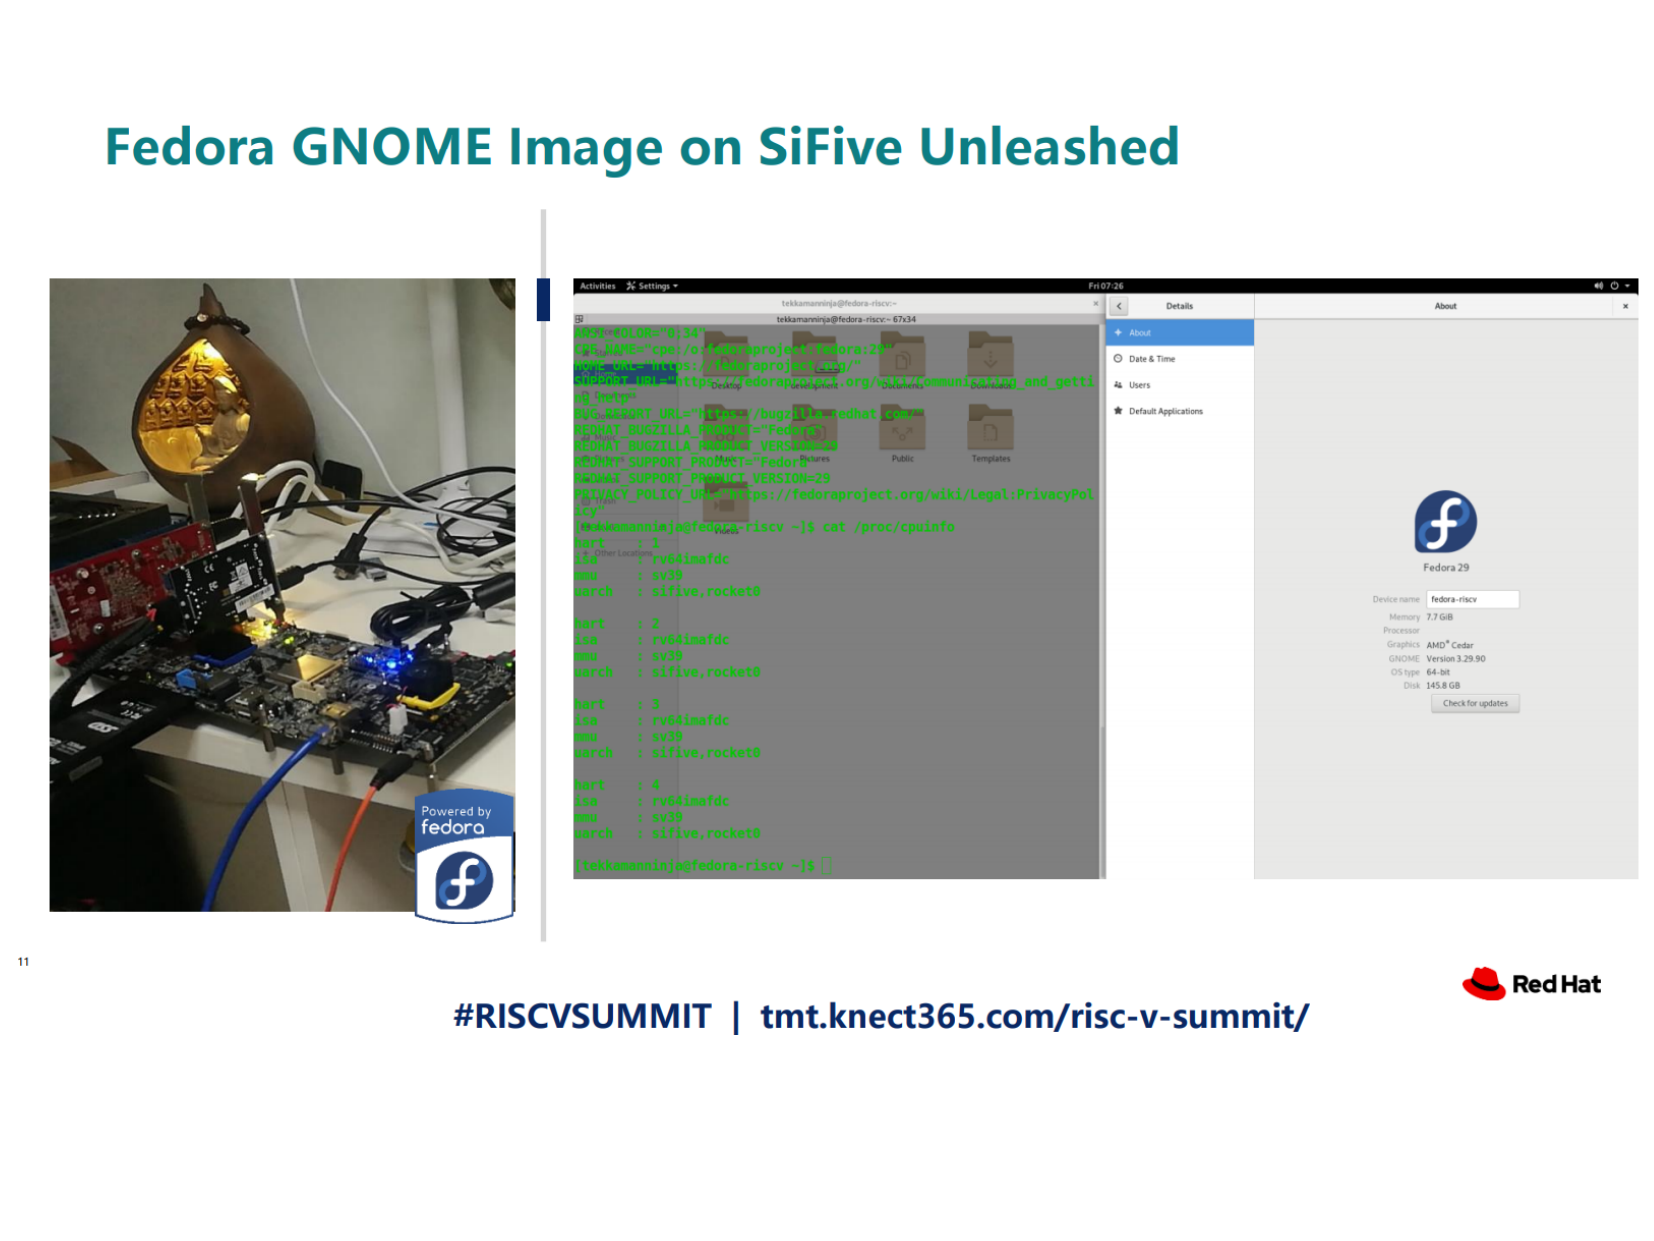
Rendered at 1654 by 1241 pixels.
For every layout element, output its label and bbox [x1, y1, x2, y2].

picture [15, 89, 1654, 1035]
